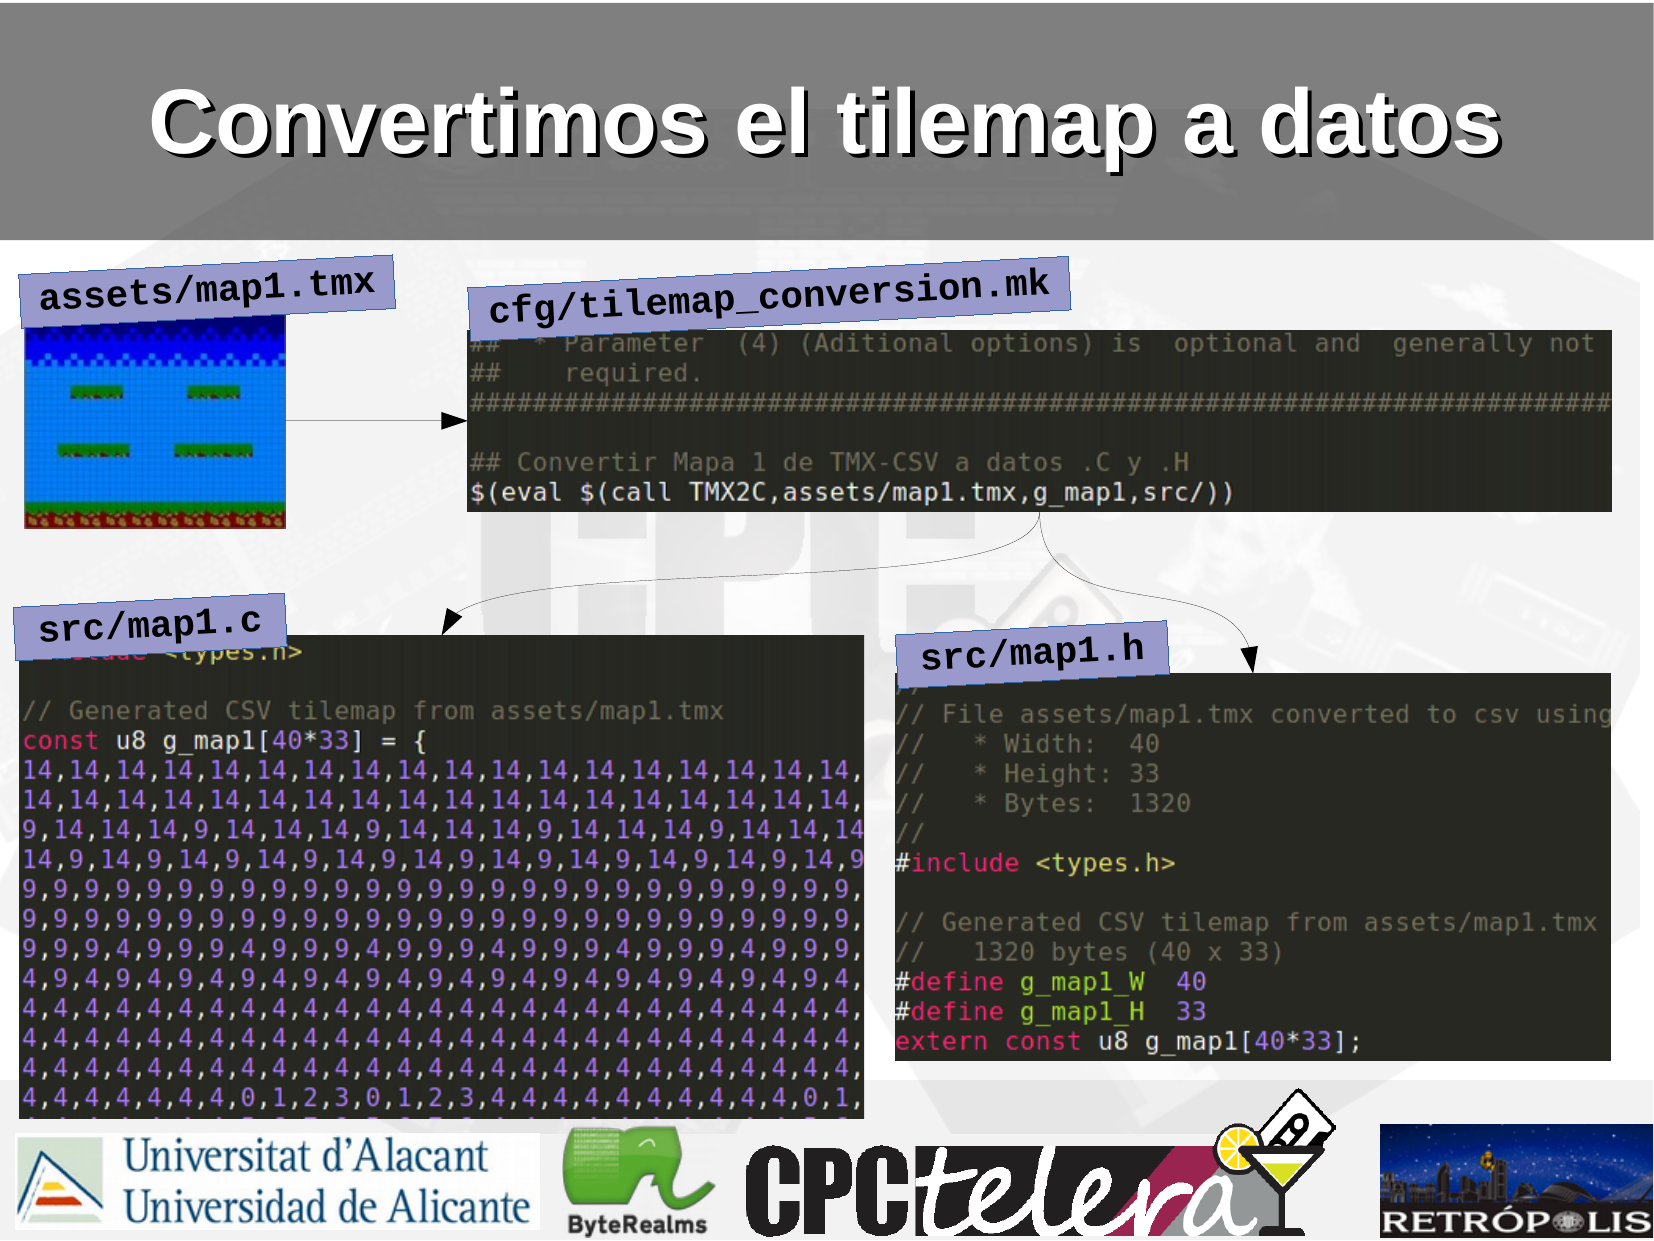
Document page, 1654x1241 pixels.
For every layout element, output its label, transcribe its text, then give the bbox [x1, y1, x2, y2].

picture [0, 241, 1654, 1238]
text_box src/map1.c [13, 593, 288, 661]
text_box assets/map1.tmx [18, 254, 396, 329]
text_box src/map1.h [895, 620, 1170, 689]
title Convertimos el tilemap a datos [0, 2, 1654, 241]
text_box cfg/tilemap_conversion.mk [467, 256, 1072, 342]
